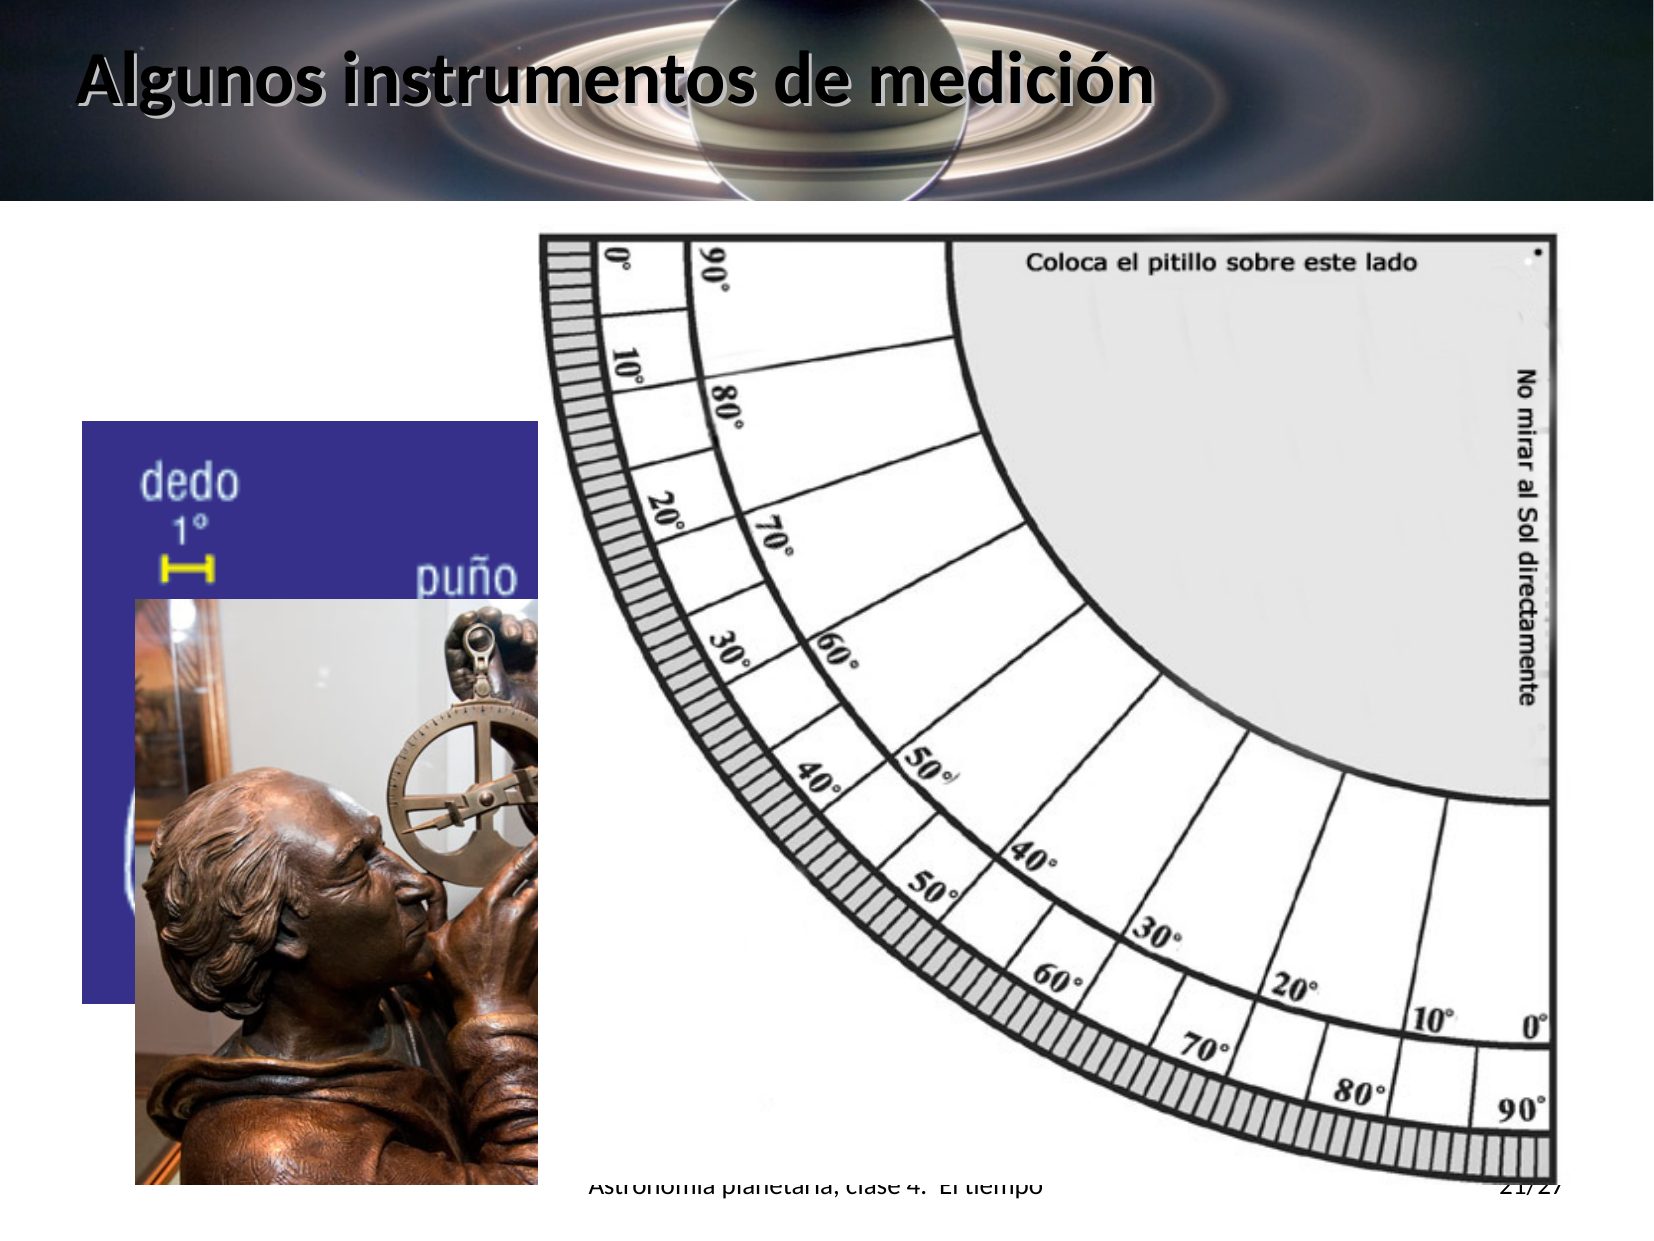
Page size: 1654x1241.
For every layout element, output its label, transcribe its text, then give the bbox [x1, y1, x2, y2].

title Algunos instrumentos de medición [75, 19, 1564, 151]
picture [0, 0, 1654, 201]
picture [82, 224, 1629, 1186]
